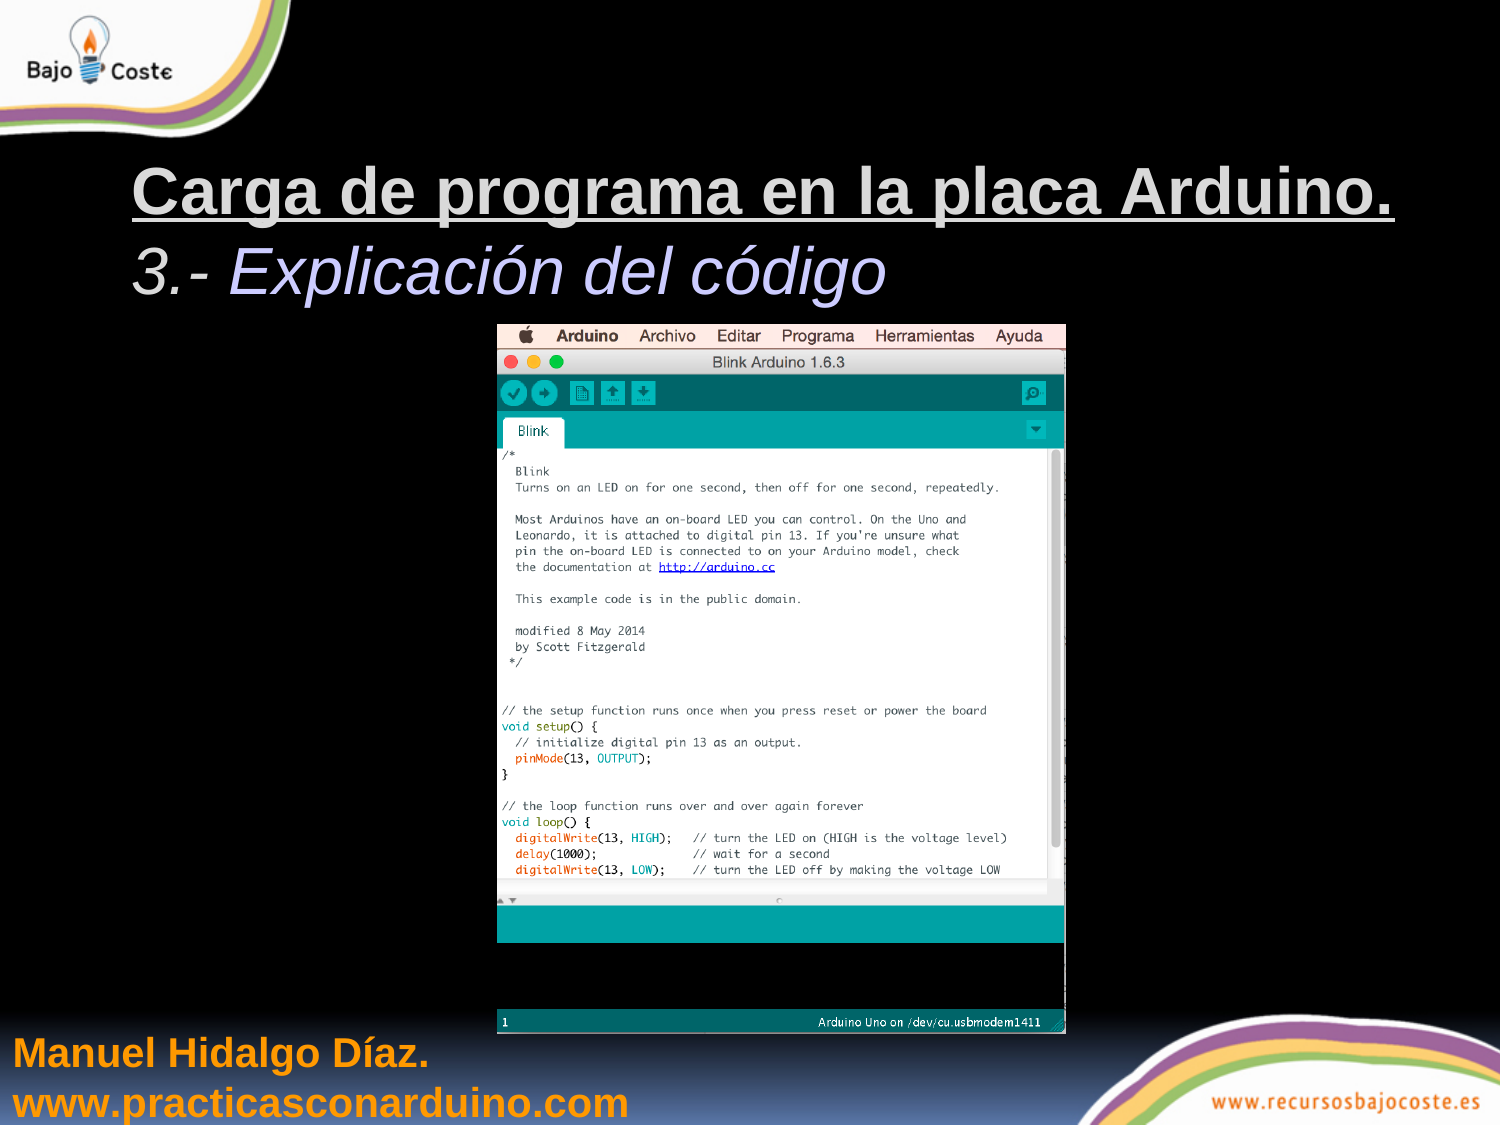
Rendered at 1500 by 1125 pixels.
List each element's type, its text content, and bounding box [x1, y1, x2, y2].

picture [0, 0, 1500, 1125]
text_box Manuel Hidalgo Díaz. www.practicasconarduino.com [0, 1017, 683, 1125]
text_box Carga de programa en la placa Arduino. 3.- Explicación del código [117, 140, 1416, 902]
